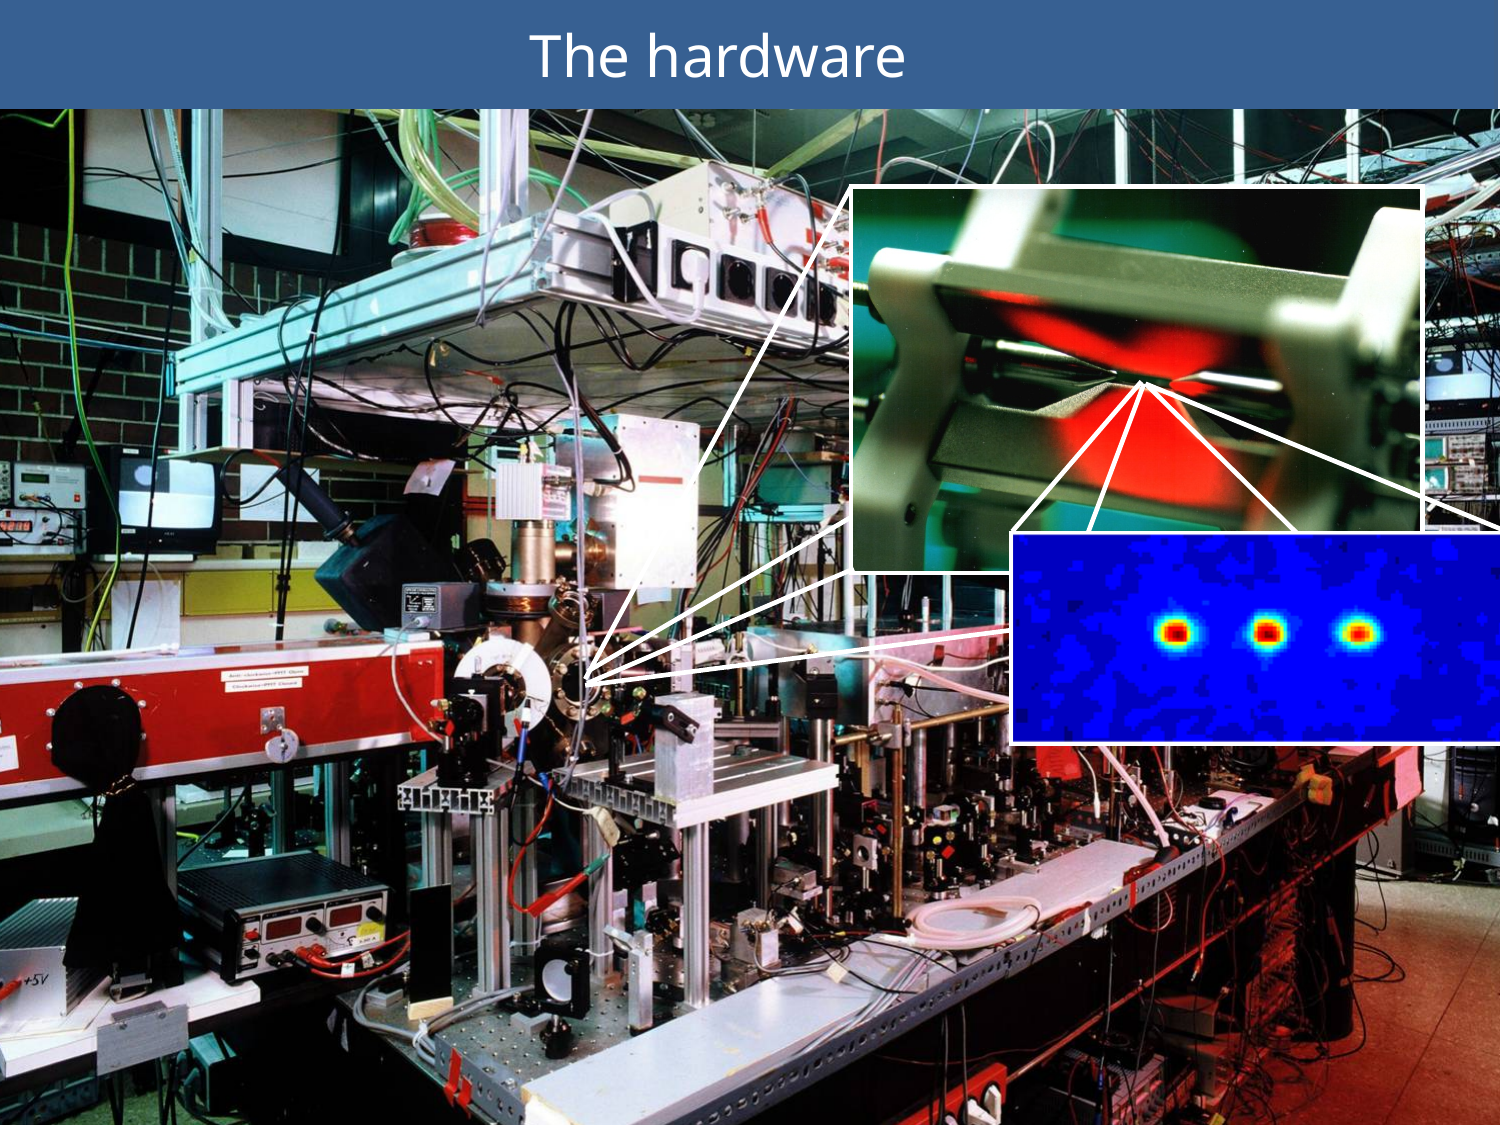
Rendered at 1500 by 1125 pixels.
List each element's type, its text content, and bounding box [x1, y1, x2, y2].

picture [599, 198, 849, 661]
picture [588, 522, 849, 680]
picture [604, 574, 1009, 680]
picture [0, 109, 1500, 1125]
picture [1012, 534, 1500, 743]
picture [1160, 393, 1421, 531]
picture [1092, 388, 1290, 531]
picture [1017, 391, 1138, 531]
list The hardware [156, 18, 1282, 104]
picture [853, 188, 1421, 571]
picture [1425, 501, 1497, 531]
